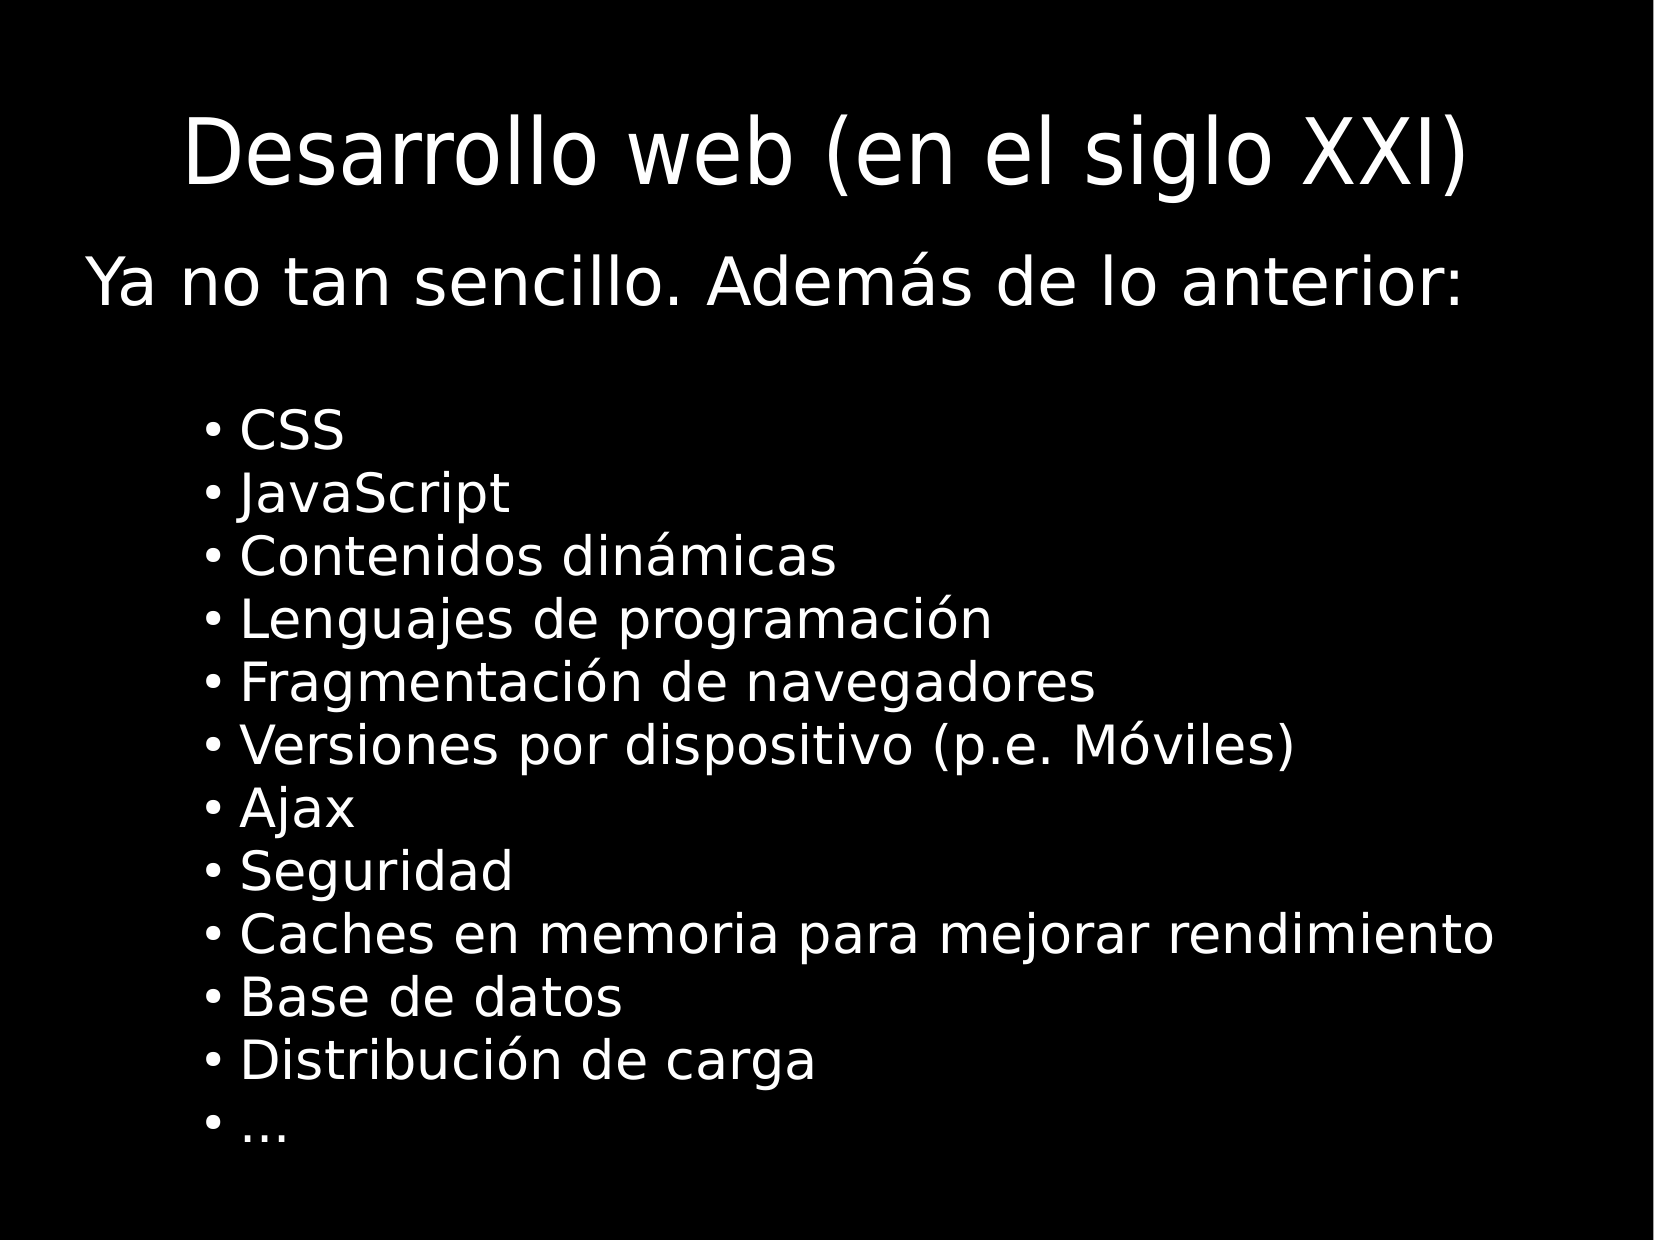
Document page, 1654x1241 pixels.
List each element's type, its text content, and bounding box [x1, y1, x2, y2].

text_box Ya no tan sencillo. Además de lo anterior: CSS JavaScript Contenidos dinámicas Lenguajes de programación Fragmentación de navegadores Versiones por dispositivo (p.e. Móviles) Ajax Seguridad Caches en memoria para mejorar rendimiento Base de datos Distribución de carga ... [70, 236, 1642, 1169]
title Desarrollo web (en el siglo XXI) [82, 49, 1571, 236]
